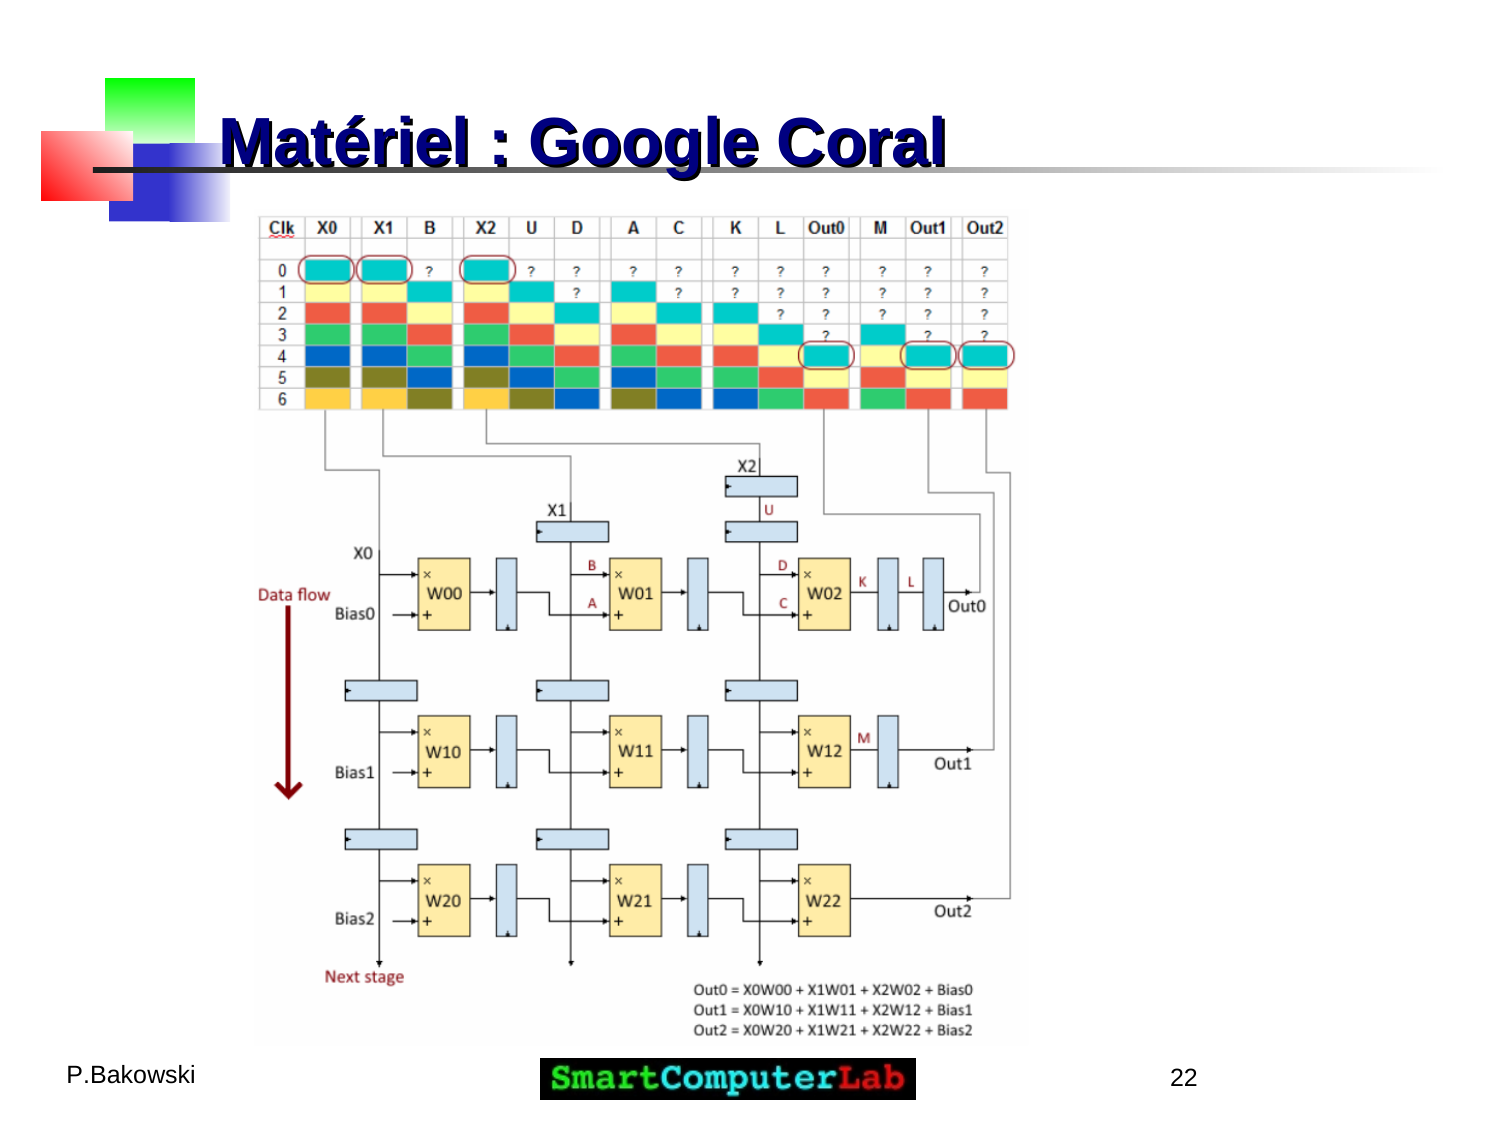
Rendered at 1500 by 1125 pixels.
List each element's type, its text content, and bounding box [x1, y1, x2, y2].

title Matériel : Google Coral [203, 90, 1456, 186]
picture [540, 1058, 916, 1100]
picture [254, 209, 1036, 1051]
